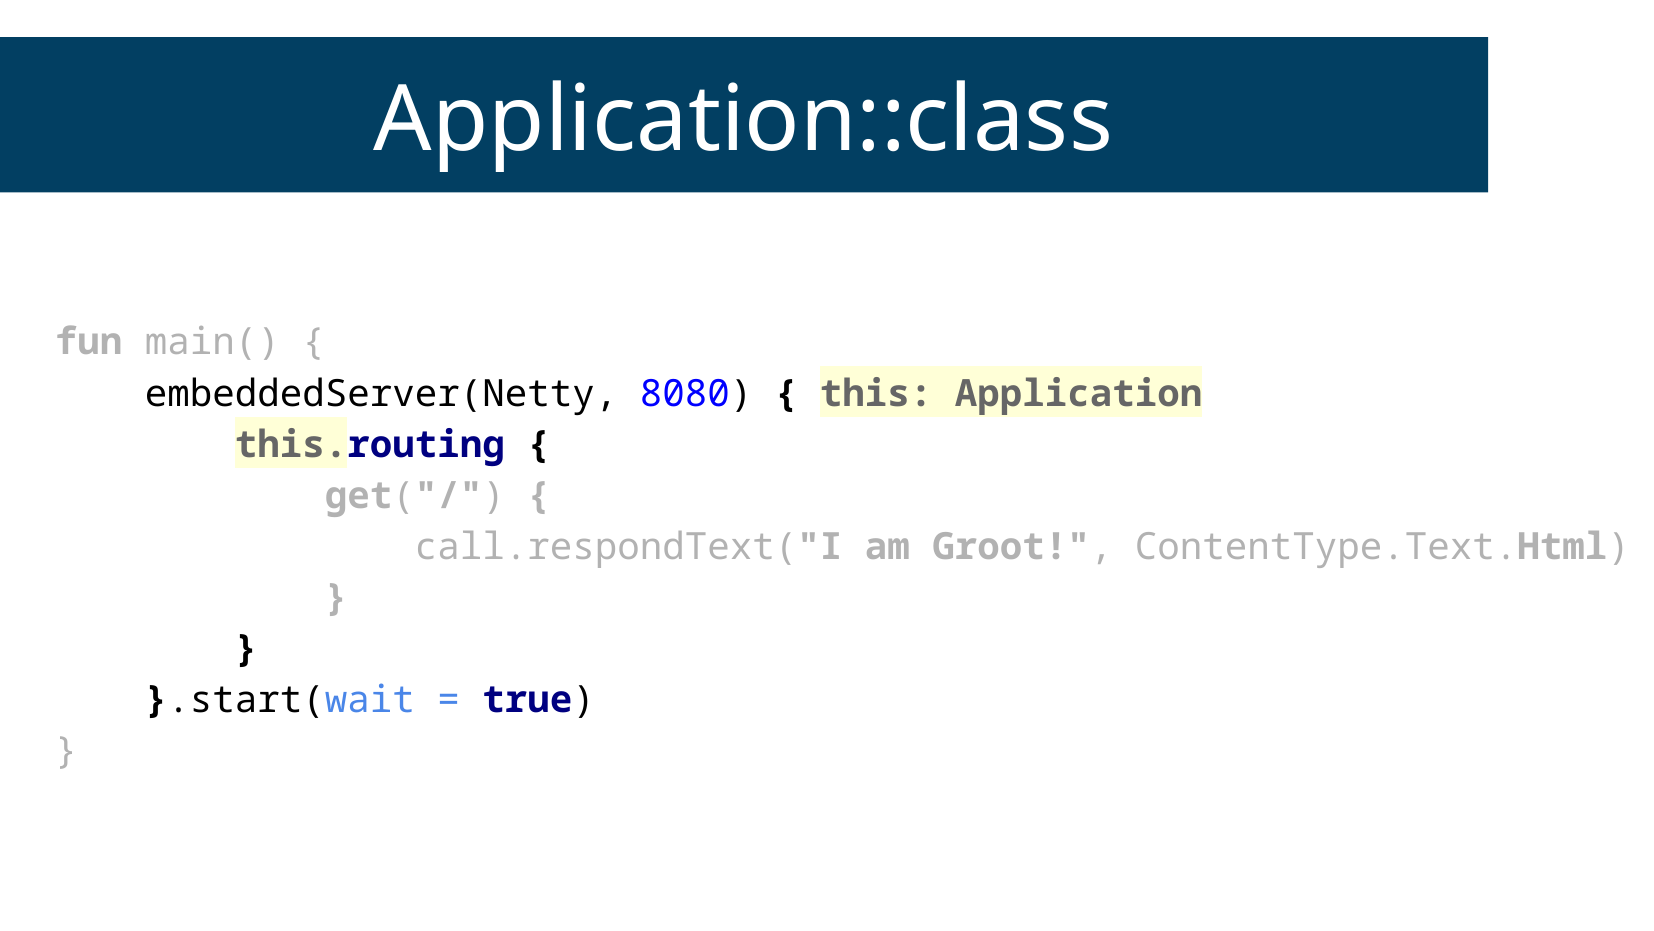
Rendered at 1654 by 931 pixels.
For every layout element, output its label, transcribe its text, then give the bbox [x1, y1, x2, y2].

text_box fun main() { embeddedServer(Netty, 8080) { this: Application this.routing { get("/") { call.respondText("I am Groot!", ContentType.Text.Html) } } }.start(wait = true) } [40, 307, 1645, 728]
title Application::class [0, 37, 1489, 193]
